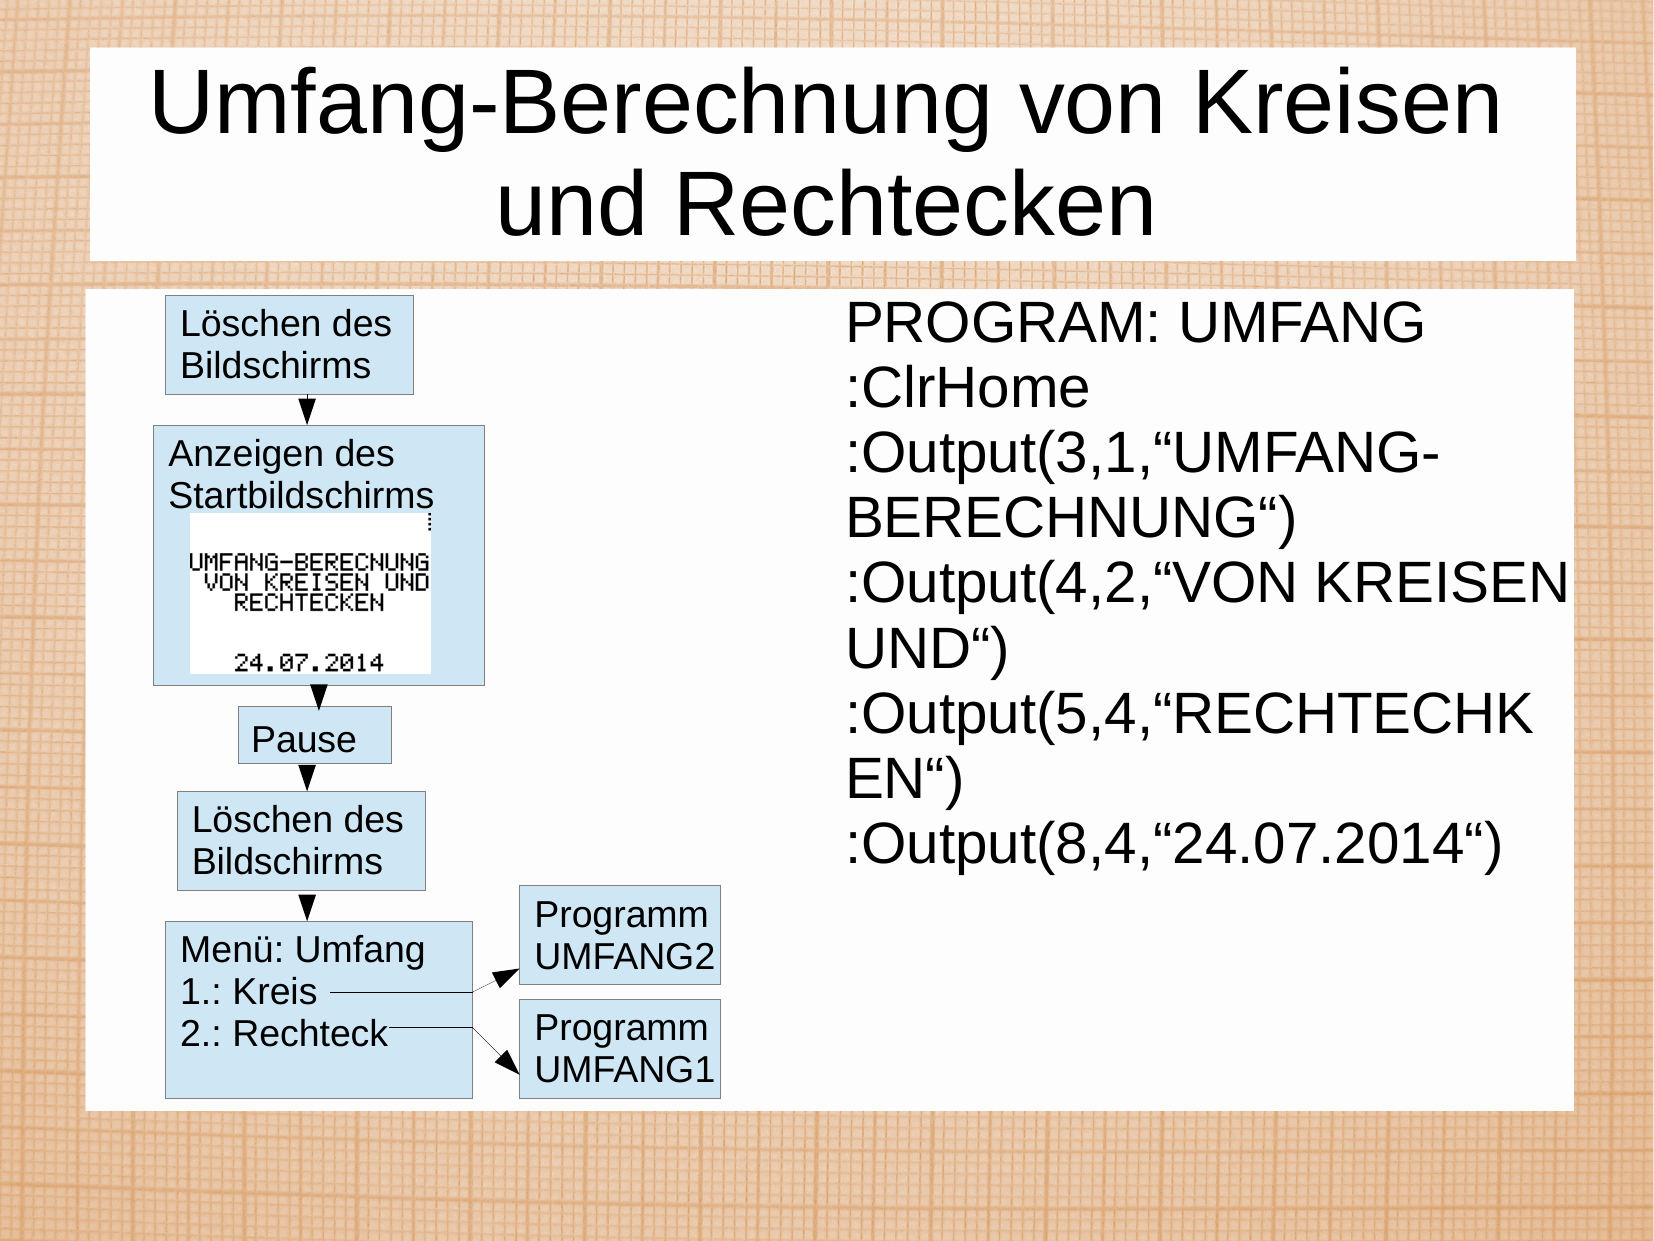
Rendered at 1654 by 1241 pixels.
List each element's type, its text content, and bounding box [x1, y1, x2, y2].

picture [0, 0, 1654, 1241]
text_box Pause [236, 710, 390, 768]
text_box Anzeigen des Startbildschirms [153, 425, 485, 525]
text_box Menü: Umfang 1.: Kreis 2.: Rechteck [165, 921, 485, 1063]
text_box ProgrammUMFANG1 [519, 999, 745, 1099]
text_box Programm UMFANG2 [519, 885, 886, 985]
list PROGRAM: UMFANG :ClrHome :Output(3,1,“UMFANG-BERECHNUNG“) :Output(4,2,“VON KREISEN UND“) :Output(5,4,“RECHTECHK EN“) :Output(8,4,“24.07.2014“) [845, 290, 1572, 1109]
text_box [165, 1063, 473, 1099]
text_box Löschen des Bildschirms [165, 295, 449, 395]
text_box Löschen des Bildschirms [177, 791, 461, 891]
text_box [153, 525, 485, 686]
text_box [238, 706, 318, 710]
title Umfang-Berechnung von Kreisen und Rechtecken [82, 49, 1571, 257]
text_box [320, 706, 392, 764]
